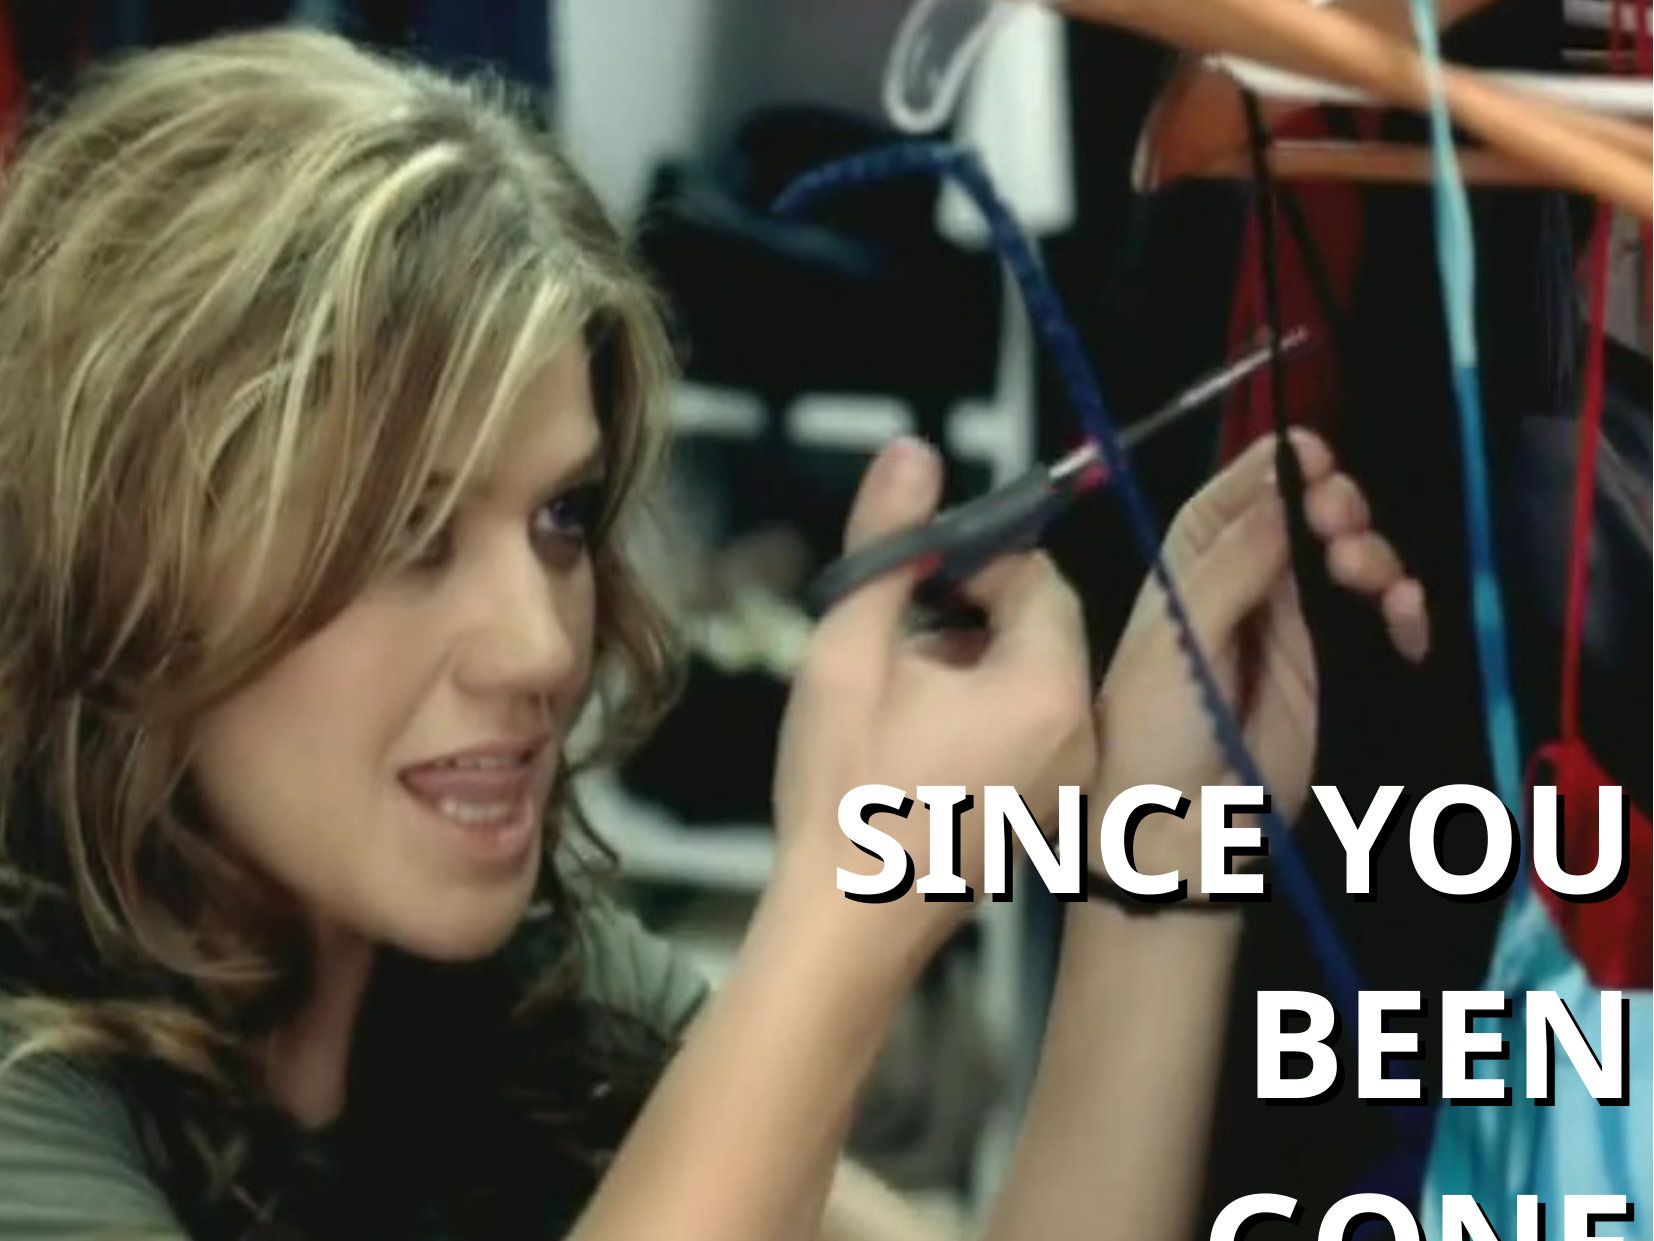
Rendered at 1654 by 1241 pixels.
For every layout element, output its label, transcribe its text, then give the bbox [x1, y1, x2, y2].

subtitle SINCE YOU BEEN GONE [805, 772, 1636, 1241]
picture [0, 0, 1653, 1241]
